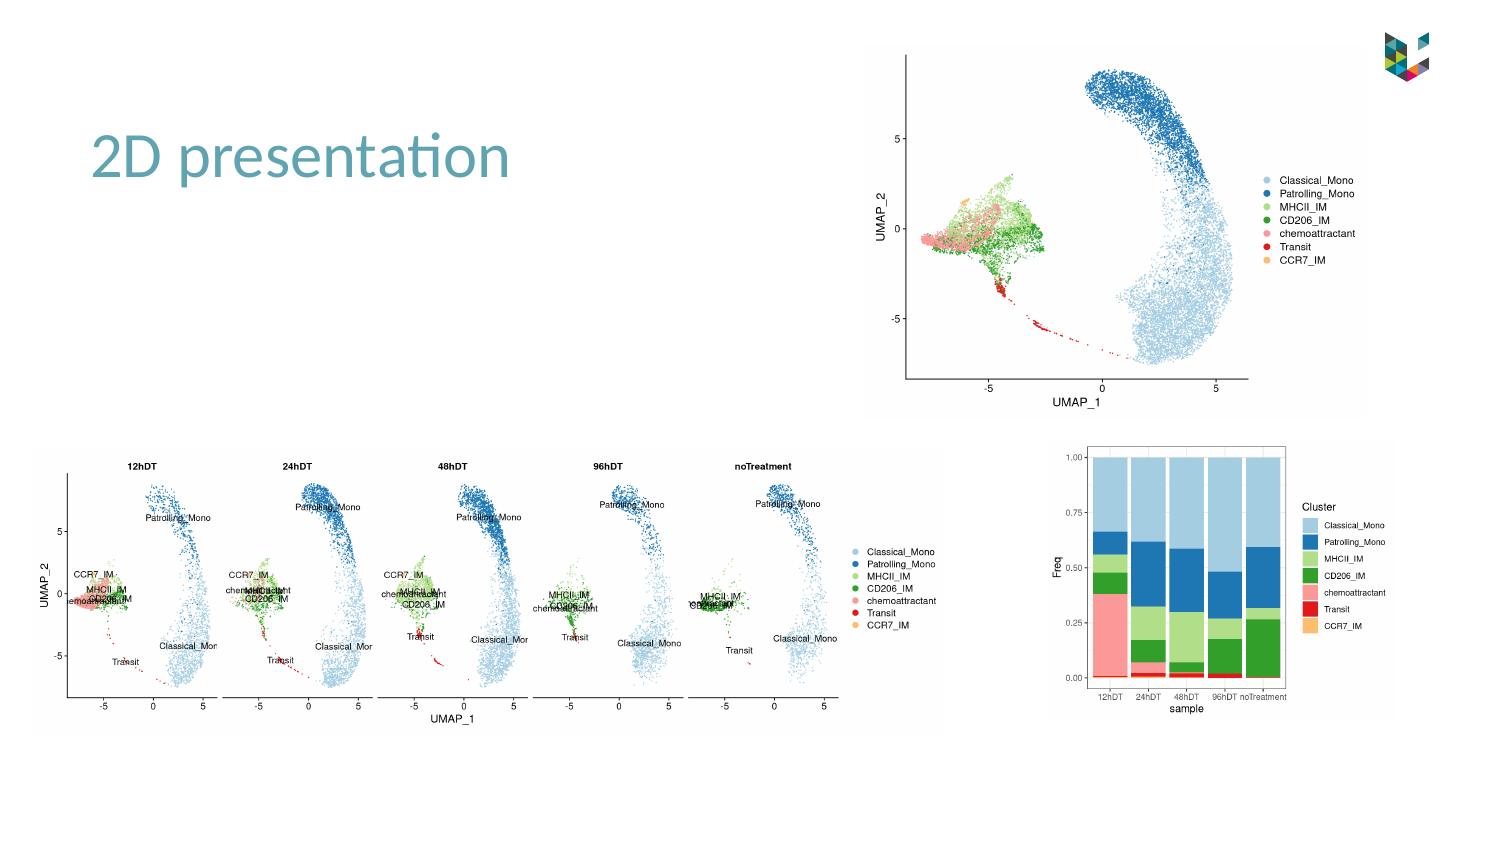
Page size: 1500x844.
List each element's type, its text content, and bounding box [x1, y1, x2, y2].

picture [1047, 441, 1396, 721]
title 2D presentation [75, 105, 736, 199]
picture [1385, 32, 1429, 82]
picture [30, 449, 946, 736]
picture [865, 44, 1366, 421]
